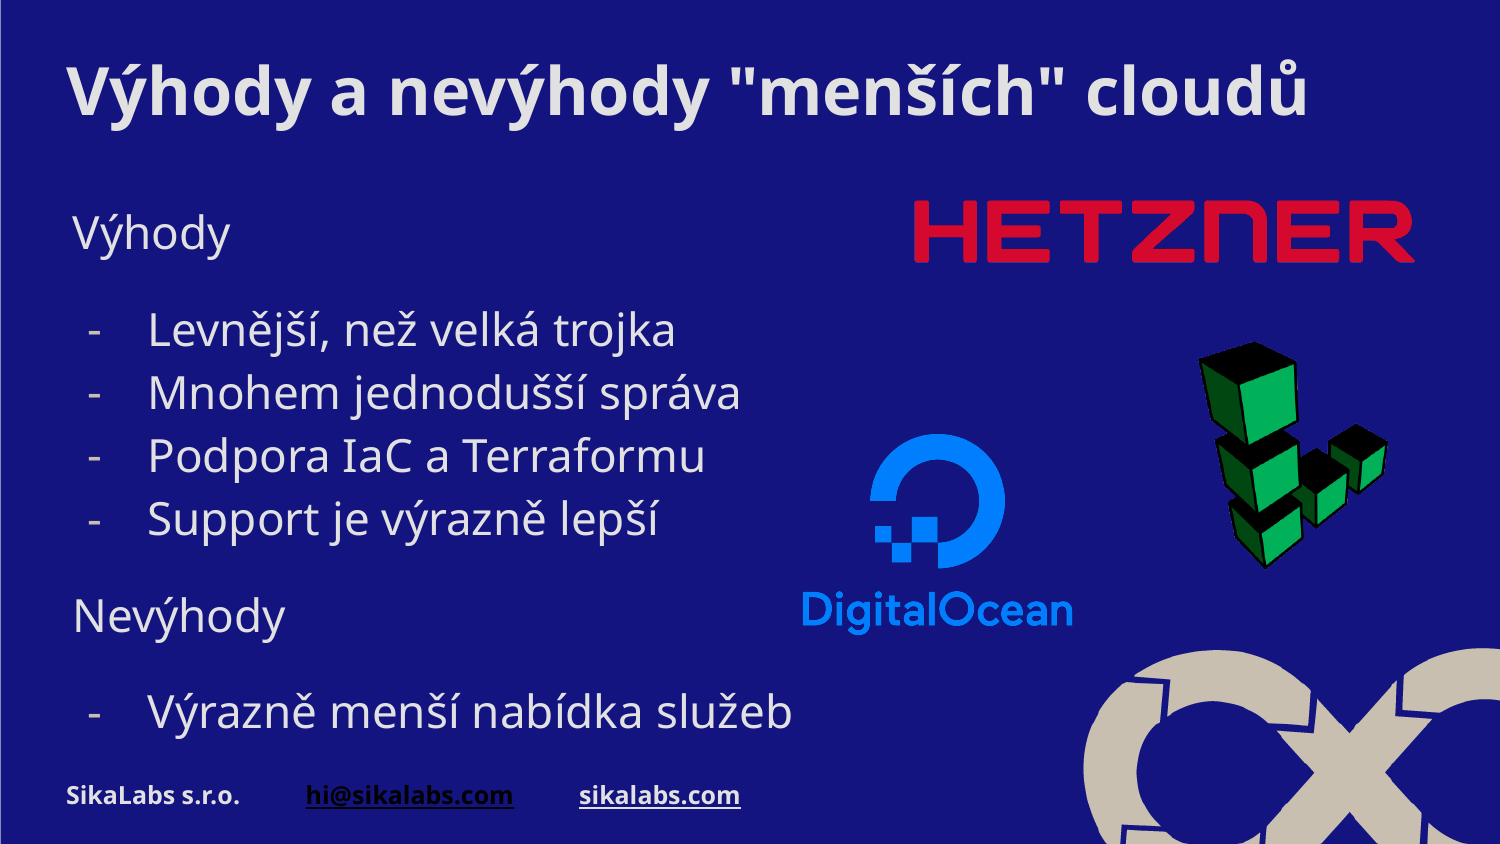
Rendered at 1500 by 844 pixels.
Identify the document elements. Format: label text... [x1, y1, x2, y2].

list Výhody Levnější, než velká trojka Mnohem jednodušší správa Podpora IaC a Terraformu Support je výrazně lepší Nevýhody Výrazně menší nabídka služeb [57, 180, 1443, 664]
picture [0, 0, 1500, 844]
title Výhody a nevýhody "menších" cloudů [51, 33, 1449, 128]
